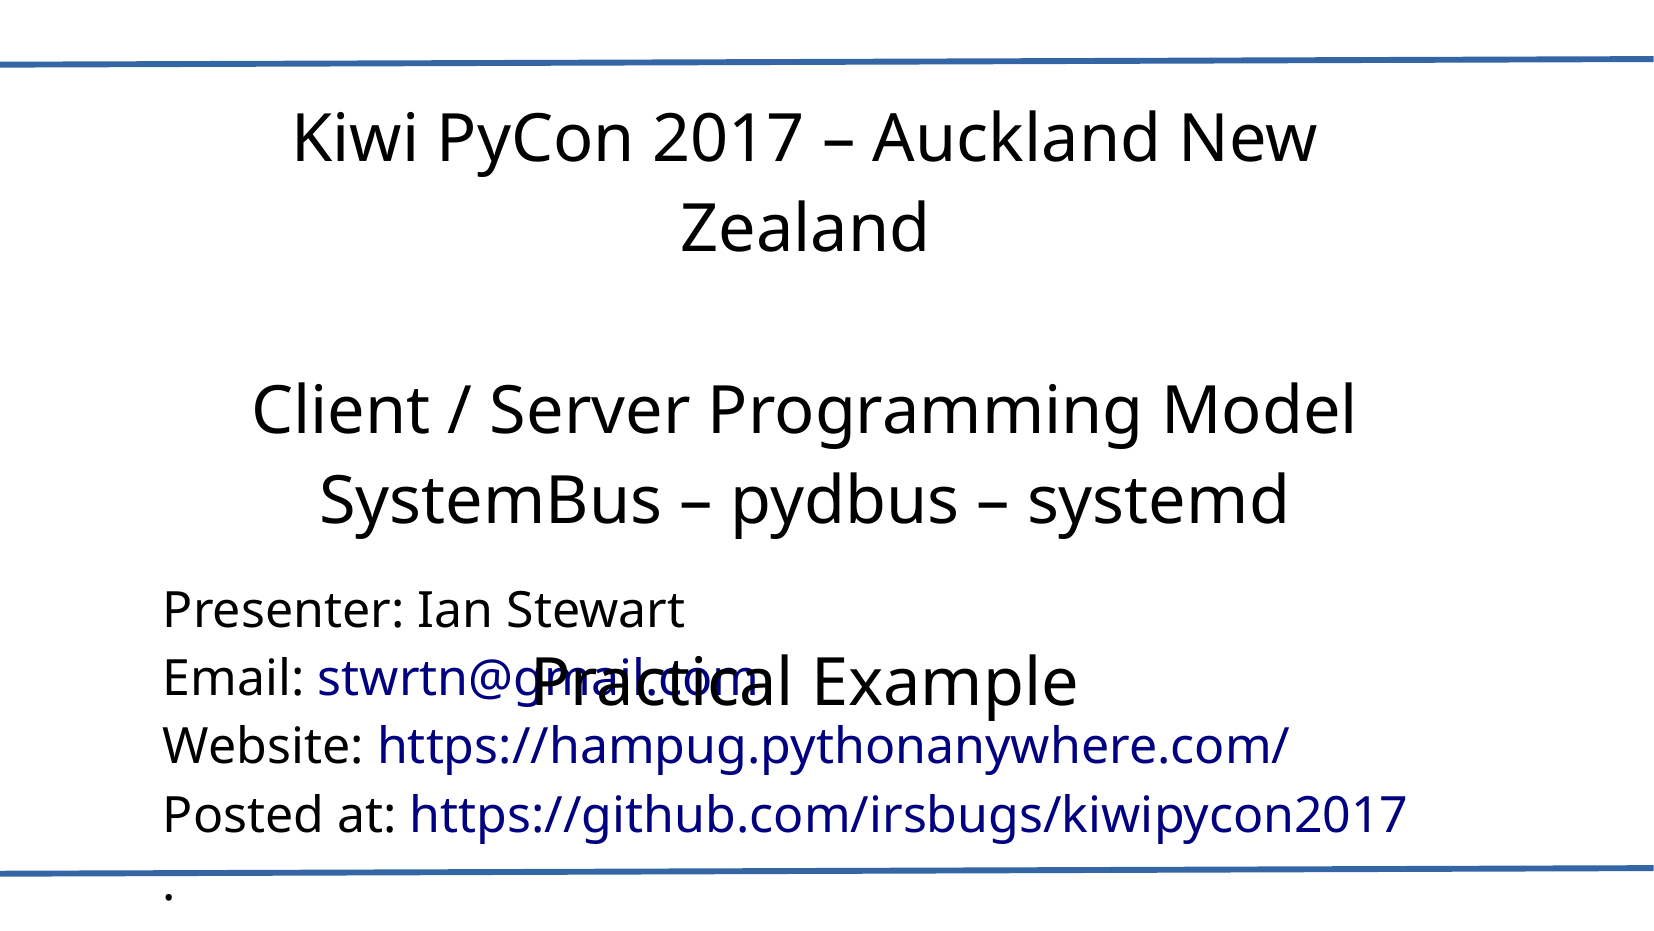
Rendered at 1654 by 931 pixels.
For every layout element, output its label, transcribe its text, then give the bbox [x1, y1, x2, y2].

text_box Kiwi PyCon 2017 – Auckland New Zealand Client / Server Programming Model SystemBus – pydbus – systemd Practical Example [148, 82, 1463, 497]
text_box Presenter: Ian Stewart Email: stwrtn@gmail.com Website: https://hampug.pythonanywhere.com/ Posted at: https://github.com/irsbugs/kiwipycon2017 . [148, 497, 1463, 895]
